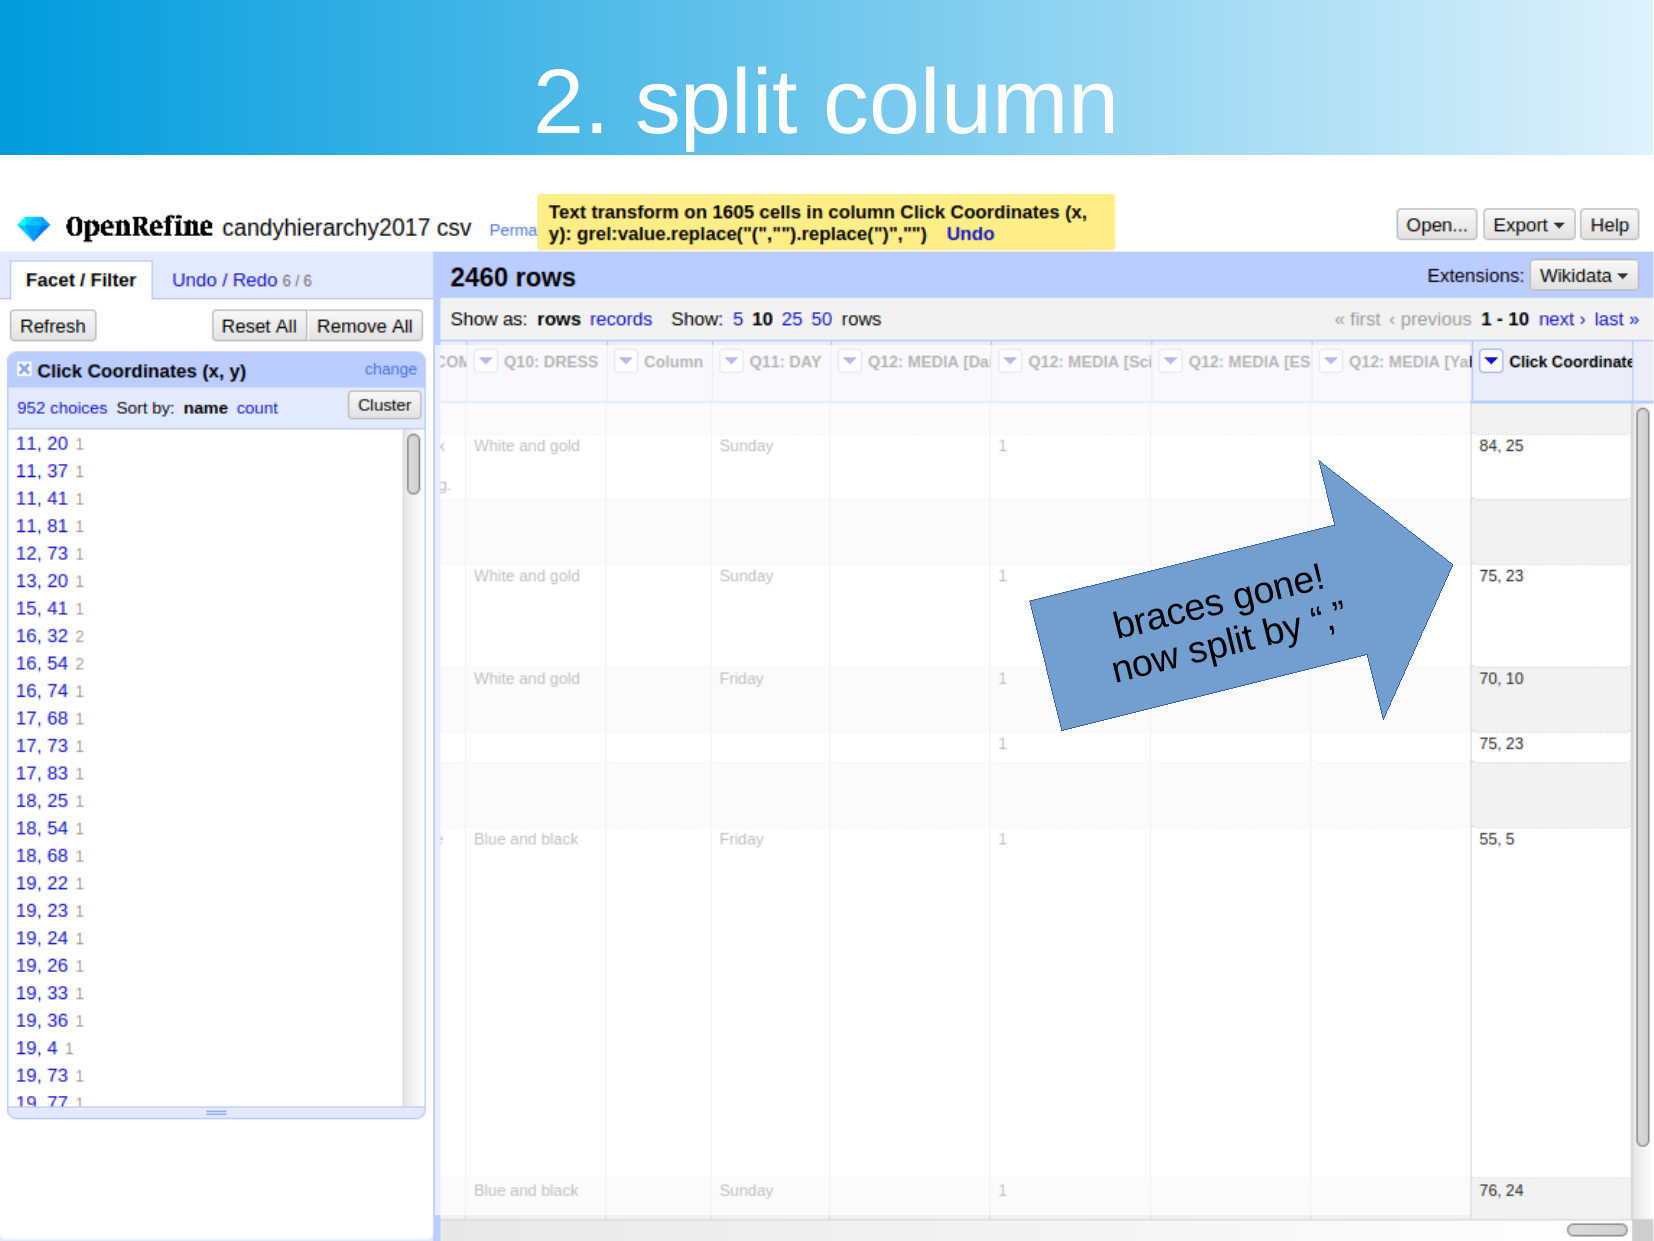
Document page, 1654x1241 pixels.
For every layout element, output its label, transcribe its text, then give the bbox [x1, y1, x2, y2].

title 2. split column [82, 49, 1571, 155]
text_box braces gone! now split by “,” [1029, 460, 1453, 731]
picture [0, 194, 1654, 1241]
text_box [435, 345, 1471, 1216]
